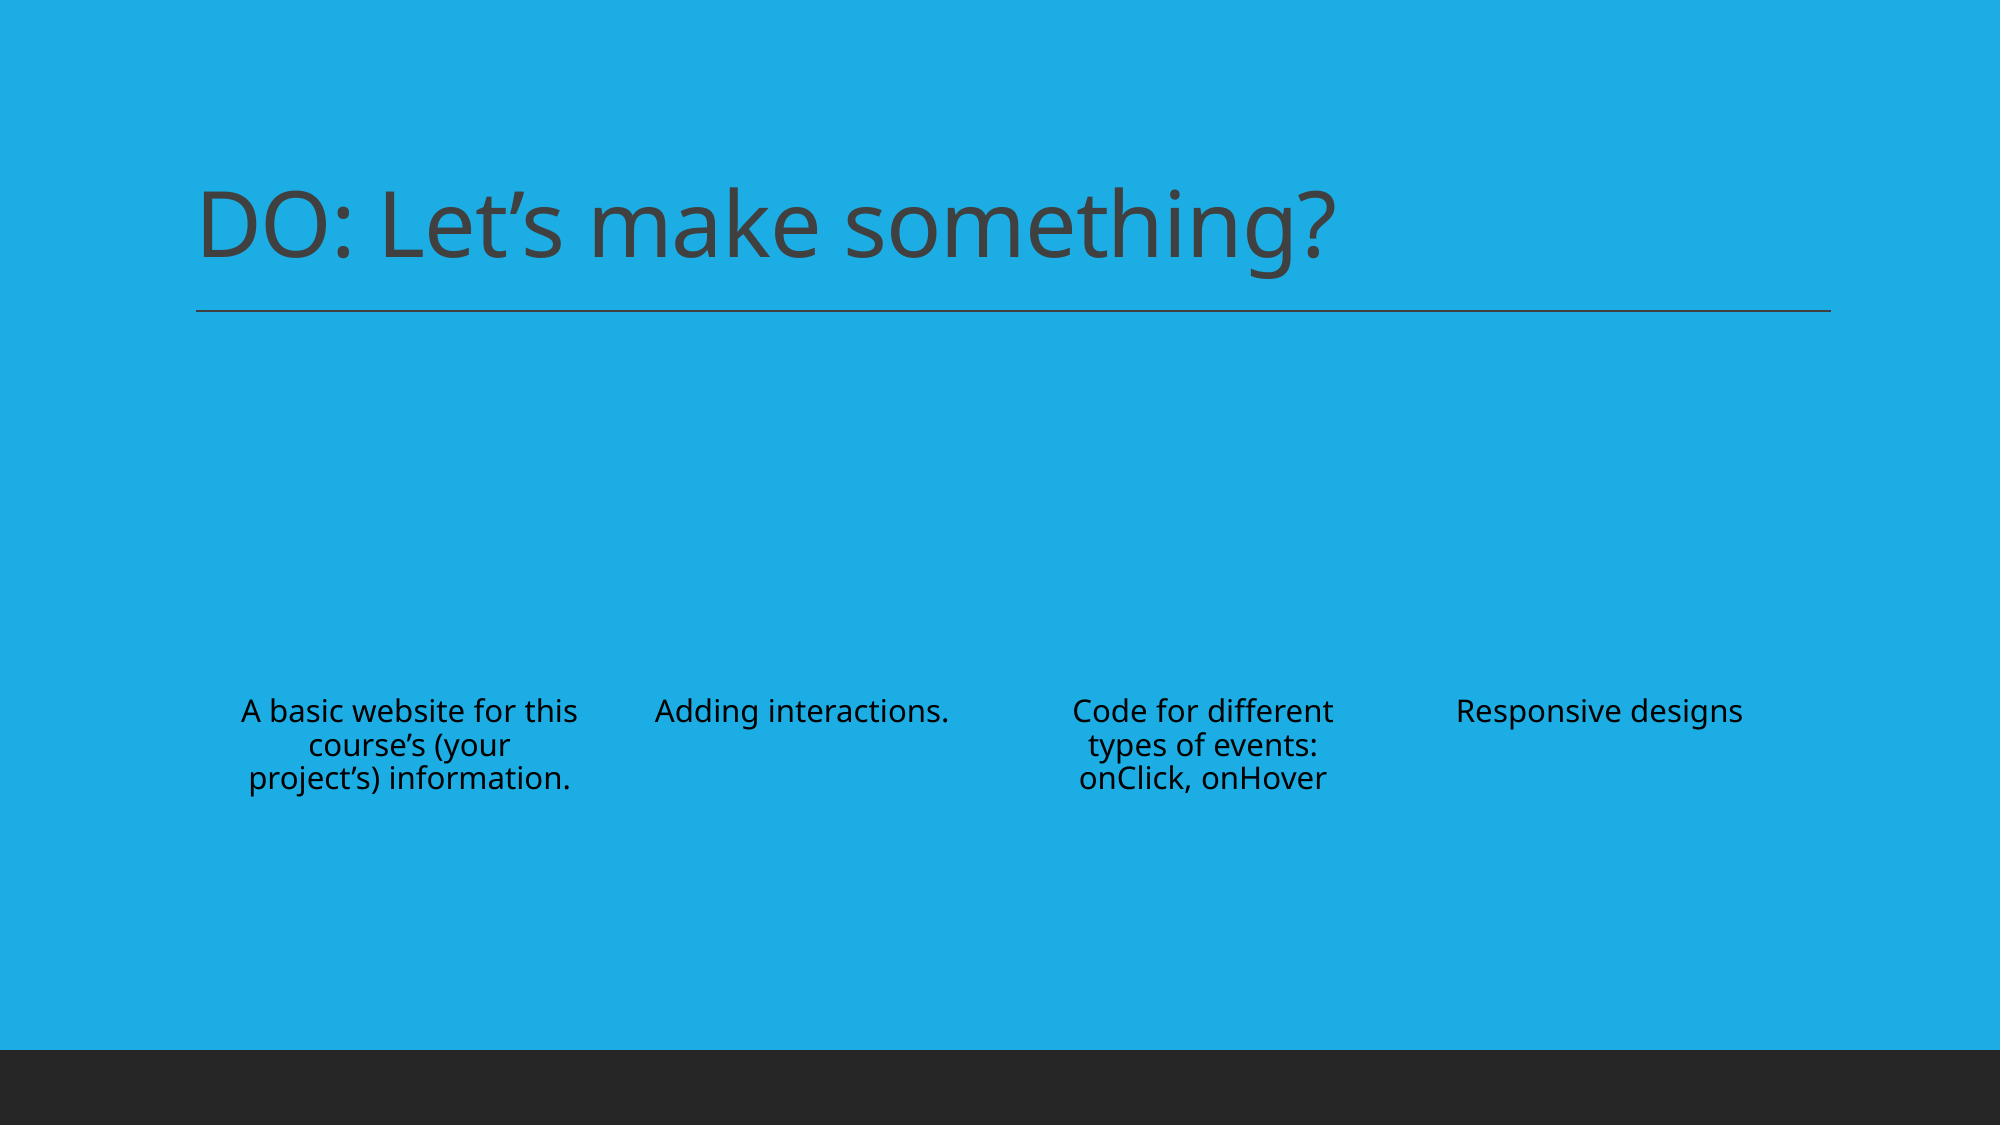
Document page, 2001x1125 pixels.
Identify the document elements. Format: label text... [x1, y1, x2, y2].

text_box Responsive designs [1431, 695, 1769, 814]
text_box [0, 0, 2000, 1125]
text_box A basic website for this course’s (your project’s) information. [241, 695, 579, 814]
title DO: Let’s make something? [180, 47, 1831, 286]
text_box Code for different types of events: onClick, onHover [1034, 695, 1373, 814]
text_box Adding interactions. [637, 695, 976, 814]
